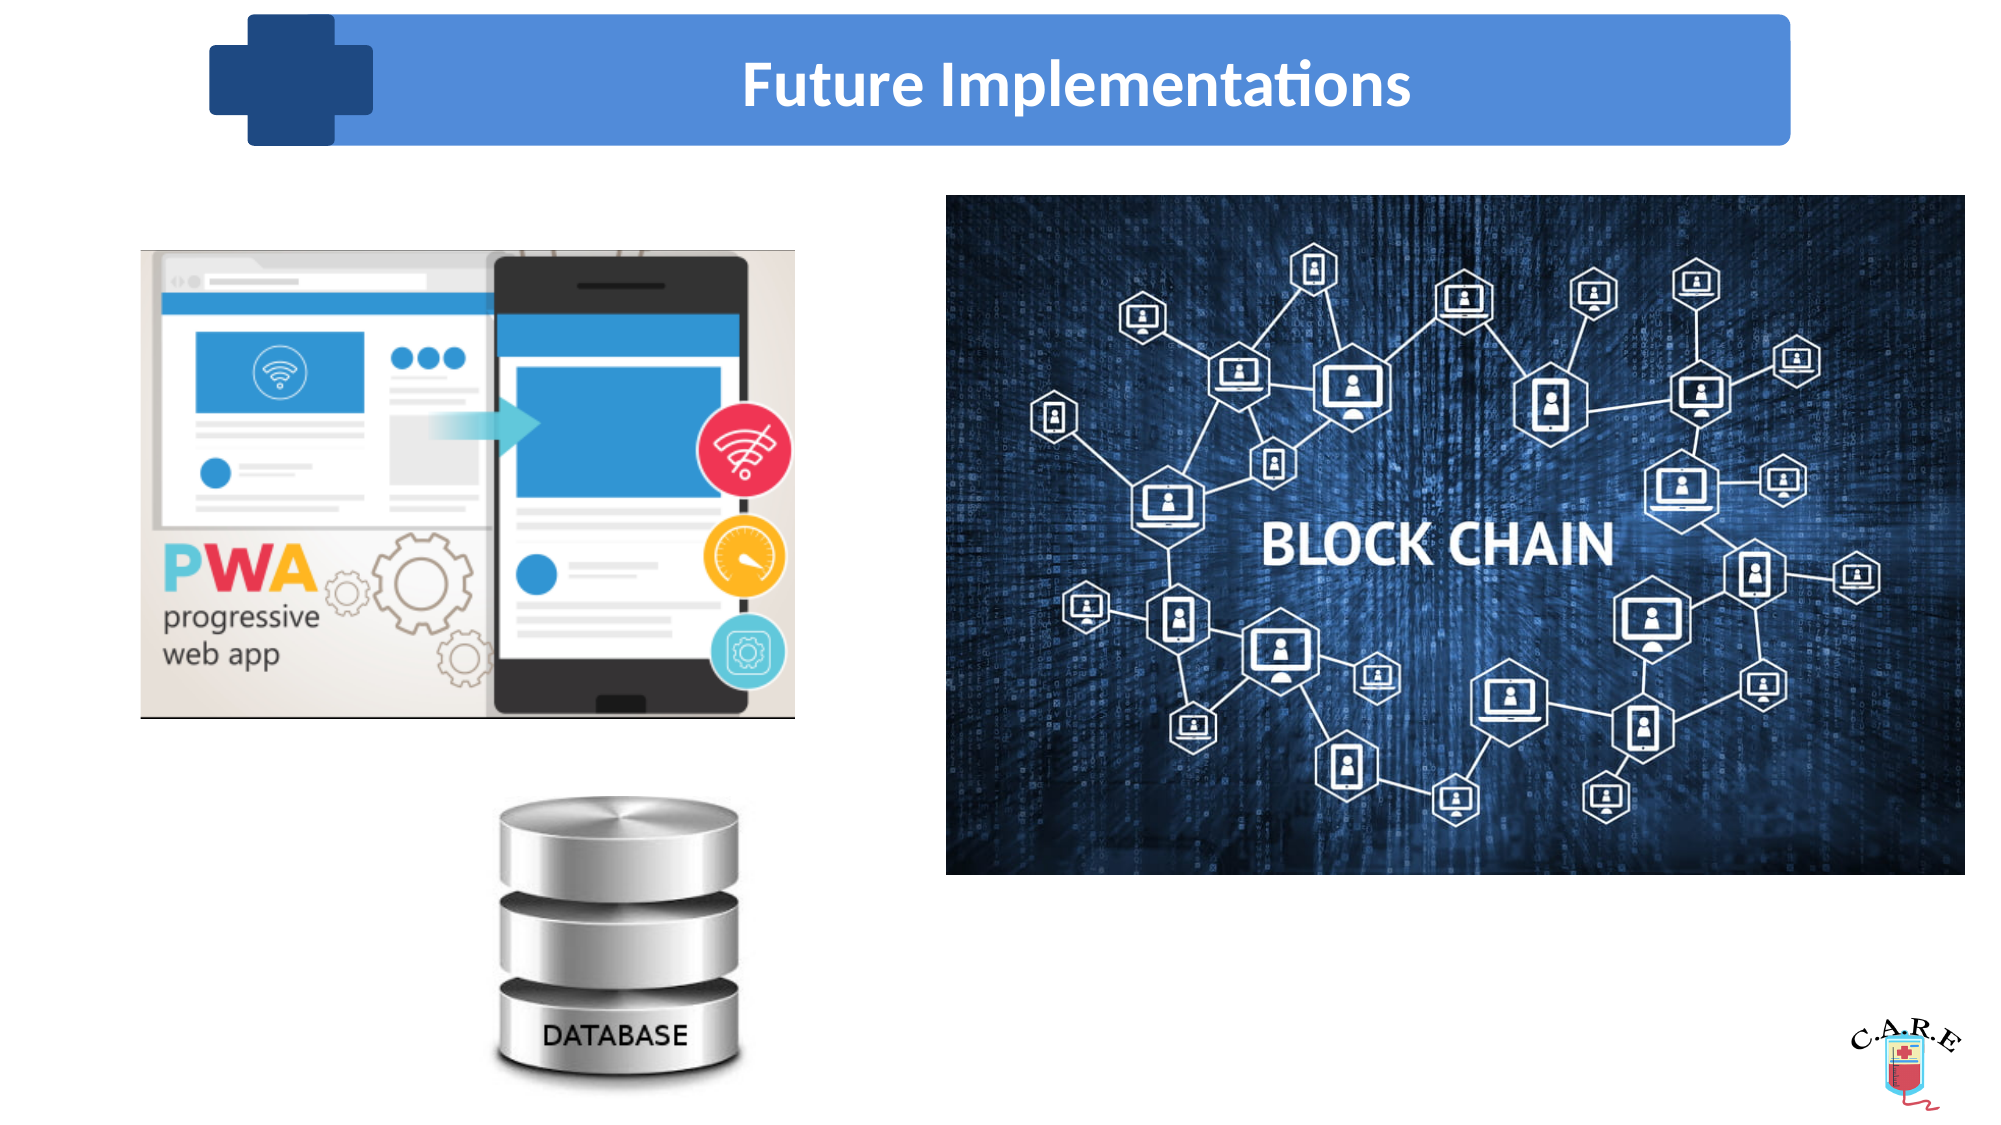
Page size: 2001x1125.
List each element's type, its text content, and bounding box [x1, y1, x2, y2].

picture [468, 796, 770, 1099]
picture [946, 195, 1965, 875]
picture [1805, 1015, 2000, 1125]
text_box [209, 14, 1791, 146]
text_box Future Implementations [419, 31, 1736, 128]
picture [140, 250, 795, 719]
